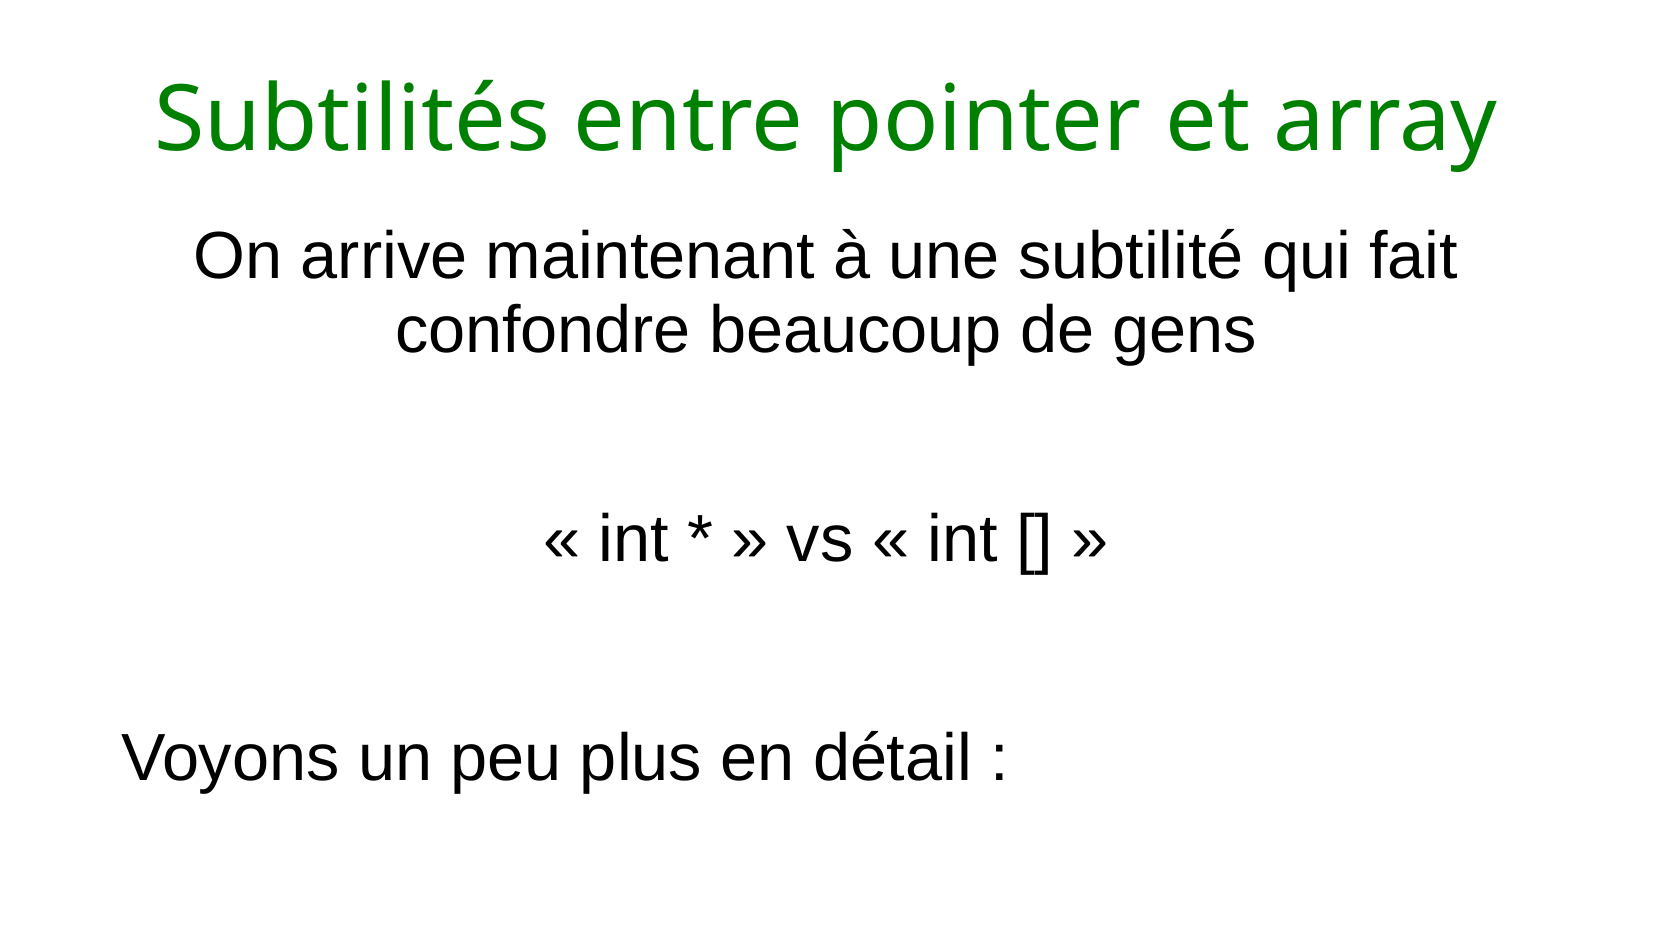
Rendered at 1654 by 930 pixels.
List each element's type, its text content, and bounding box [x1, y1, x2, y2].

list On arrive maintenant à une subtilité qui fait confondre beaucoup de gens « int * » vs « int [] » [82, 217, 1571, 600]
title Subtilités entre pointer et array [82, 37, 1571, 193]
text_box Voyons un peu plus en détail : [106, 637, 1569, 900]
